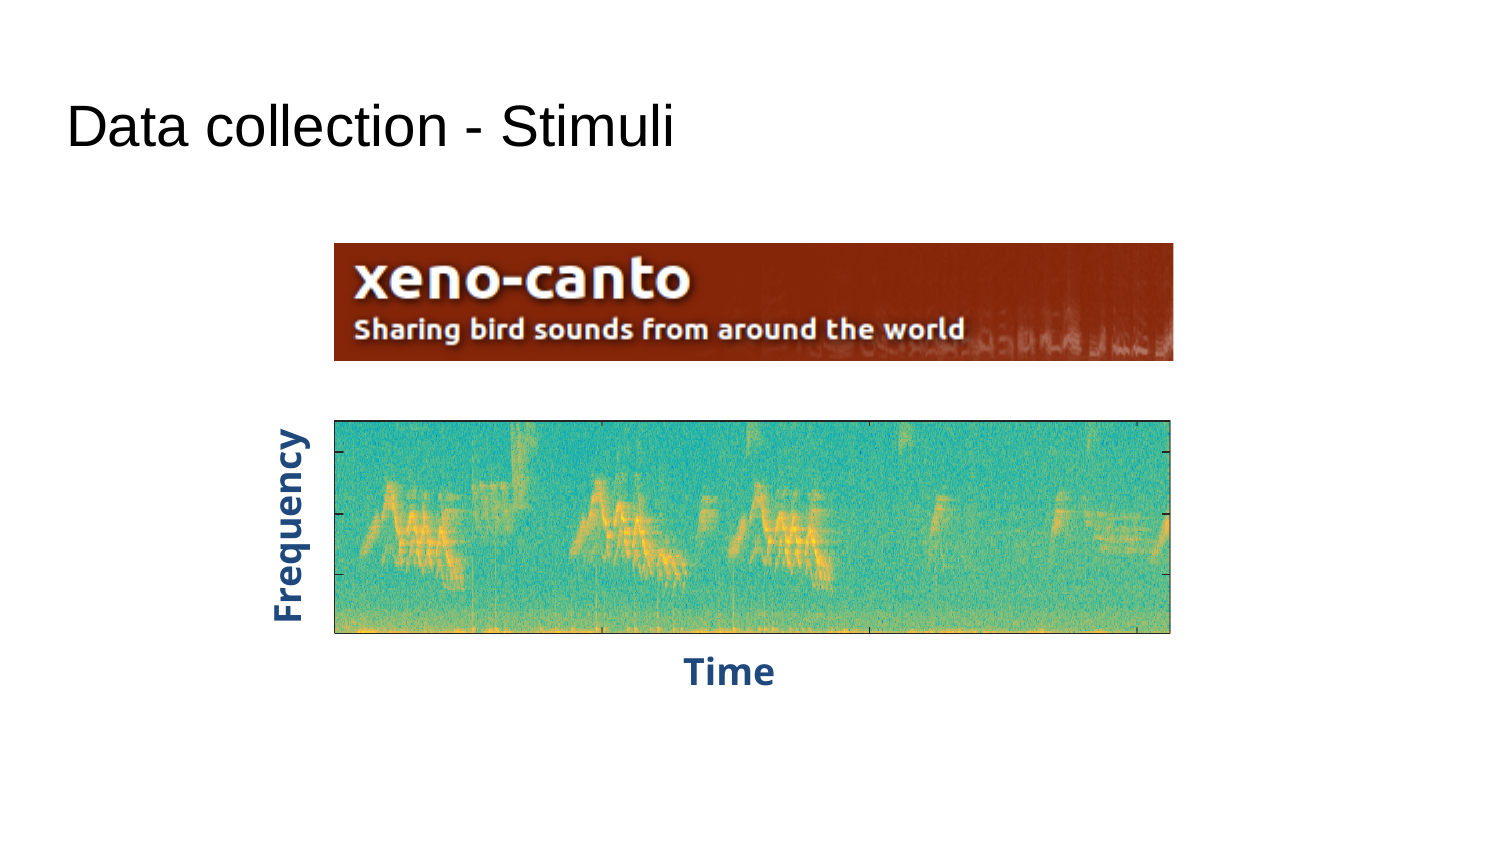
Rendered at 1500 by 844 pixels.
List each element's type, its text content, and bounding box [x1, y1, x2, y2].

picture [333, 243, 1174, 361]
picture [327, 413, 1174, 641]
title Data collection - Stimuli [51, 72, 1449, 167]
text_box Time [644, 641, 814, 707]
text_box Frequency [256, 381, 319, 673]
